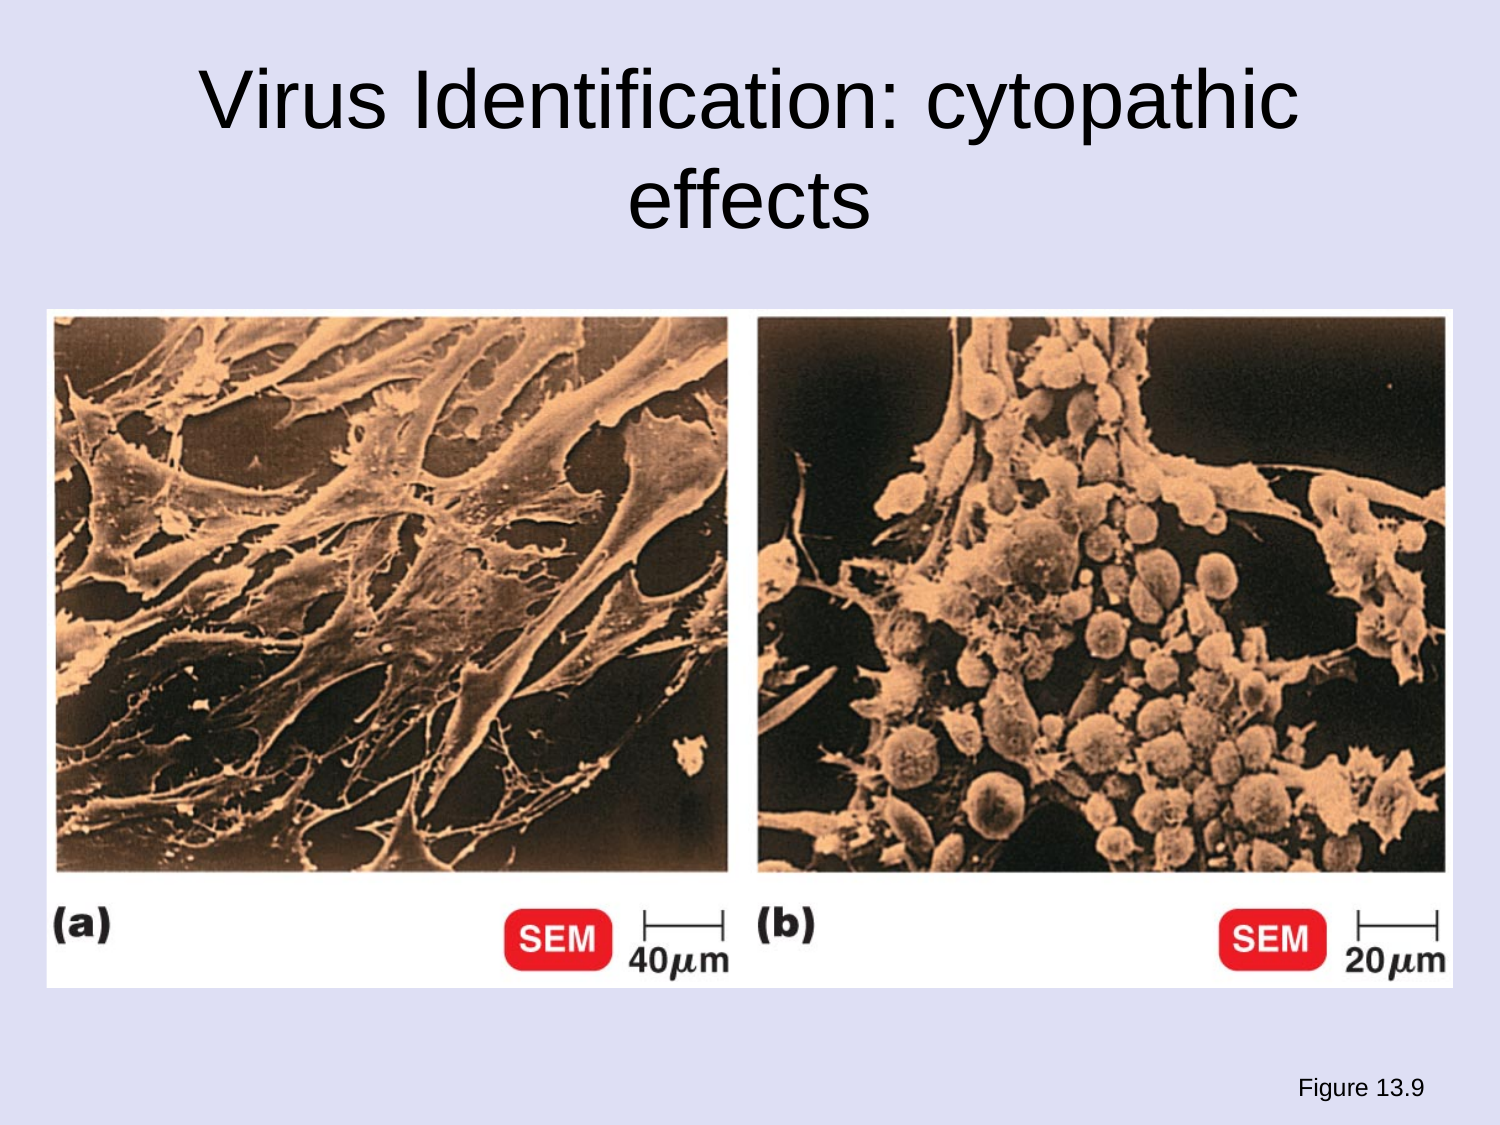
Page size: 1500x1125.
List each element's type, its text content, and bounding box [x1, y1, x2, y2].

text_box Figure 13.9 [1283, 1063, 1484, 1109]
picture [46, 309, 1453, 988]
title Virus Identification: cytopathic effects [75, 45, 1426, 233]
